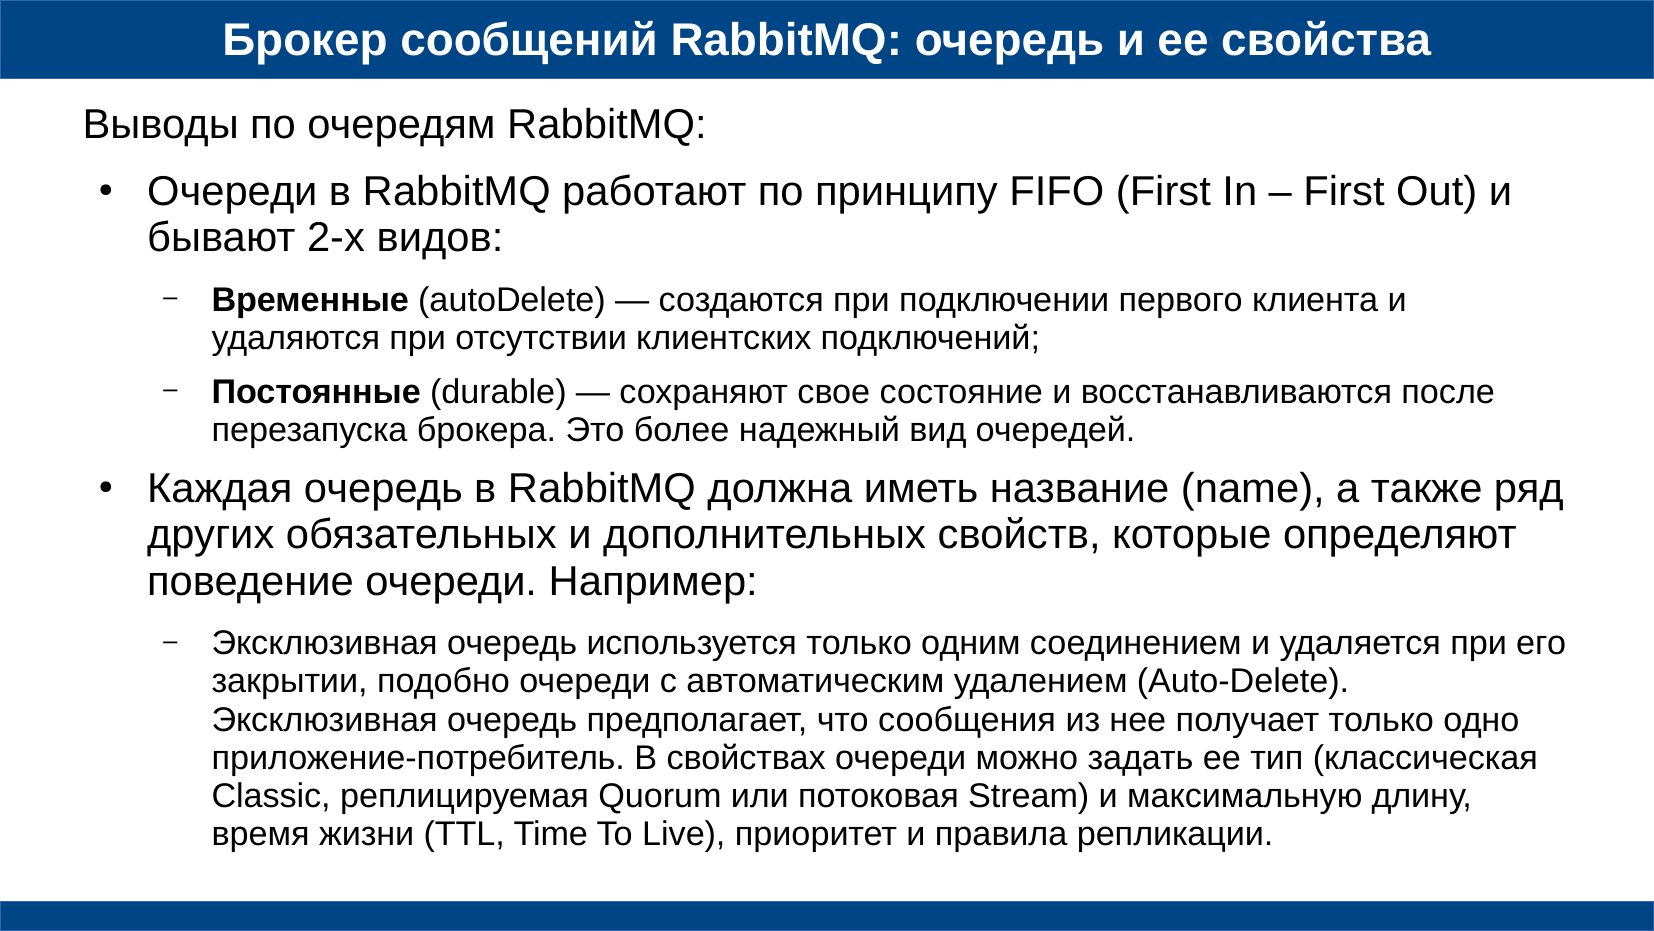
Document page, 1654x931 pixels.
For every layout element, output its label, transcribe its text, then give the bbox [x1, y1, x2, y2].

title Брокер сообщений RabbitMQ: очередь и ее свойства [0, 0, 1654, 79]
list Выводы по очередям RabbitMQ: Очереди в RabbitMQ работают по принципу FIFO (First In – First Out) и бывают 2-х видов: Временные (autoDelete) — создаются при подключении первого клиента и удаляются при отсутствии клиентских подключений; Постоянные (durable) — сохраняют свое состояние и восстанавливаются после перезапуска брокера. Это более надежный вид очередей. Каждая очередь в RabbitMQ должна иметь название (name), а также ряд других обязательных и дополнительных свойств, которые определяют поведение очереди. Например: Эксклюзивная очередь используется только одним соединением и удаляется при его закрытии, подобно очереди с автоматическим удалением (Auto-Delete). Эксклюзивная очередь предполагает, что сообщения из нее получает только одно приложение-потребитель. В свойствах очереди можно задать ее тип (классическая Classic, реплицируемая Quorum или потоковая Stream) и максимальную длину, время жизни (TTL, Time To Live), приоритет и правила репликации. [82, 101, 1571, 856]
